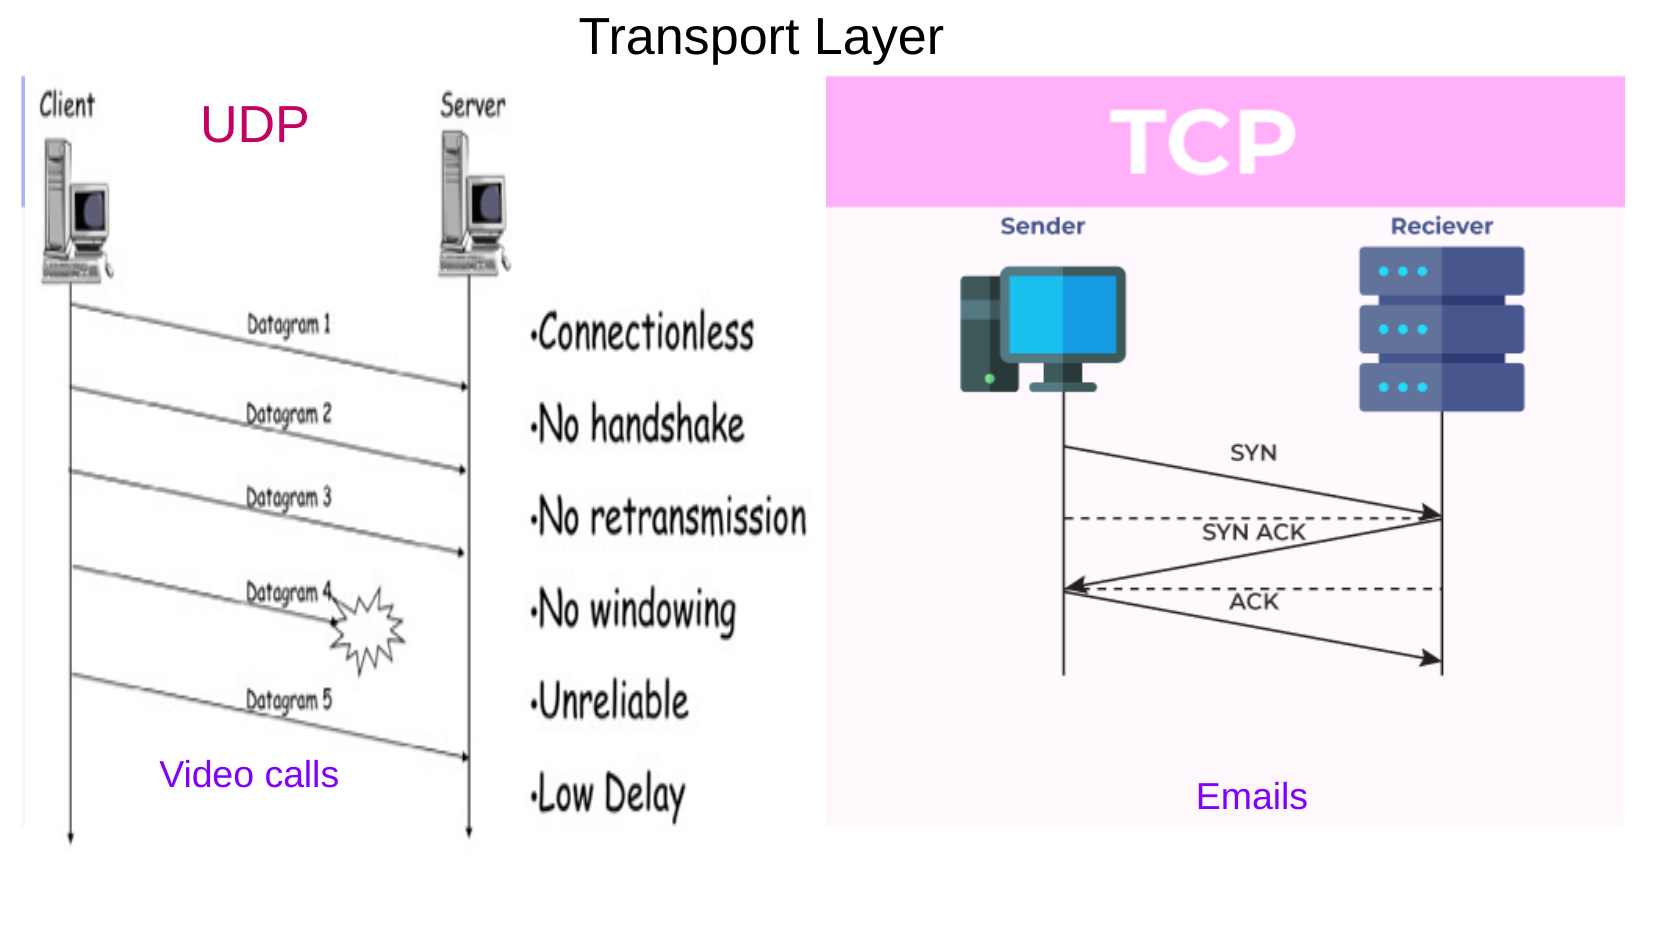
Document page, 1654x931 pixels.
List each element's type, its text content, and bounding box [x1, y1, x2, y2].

text_box Emails [1181, 767, 1324, 825]
picture [20, 71, 1625, 857]
text_box Transport Layer [563, 0, 960, 74]
text_box Video calls [144, 746, 355, 804]
text_box UDP [185, 88, 325, 161]
